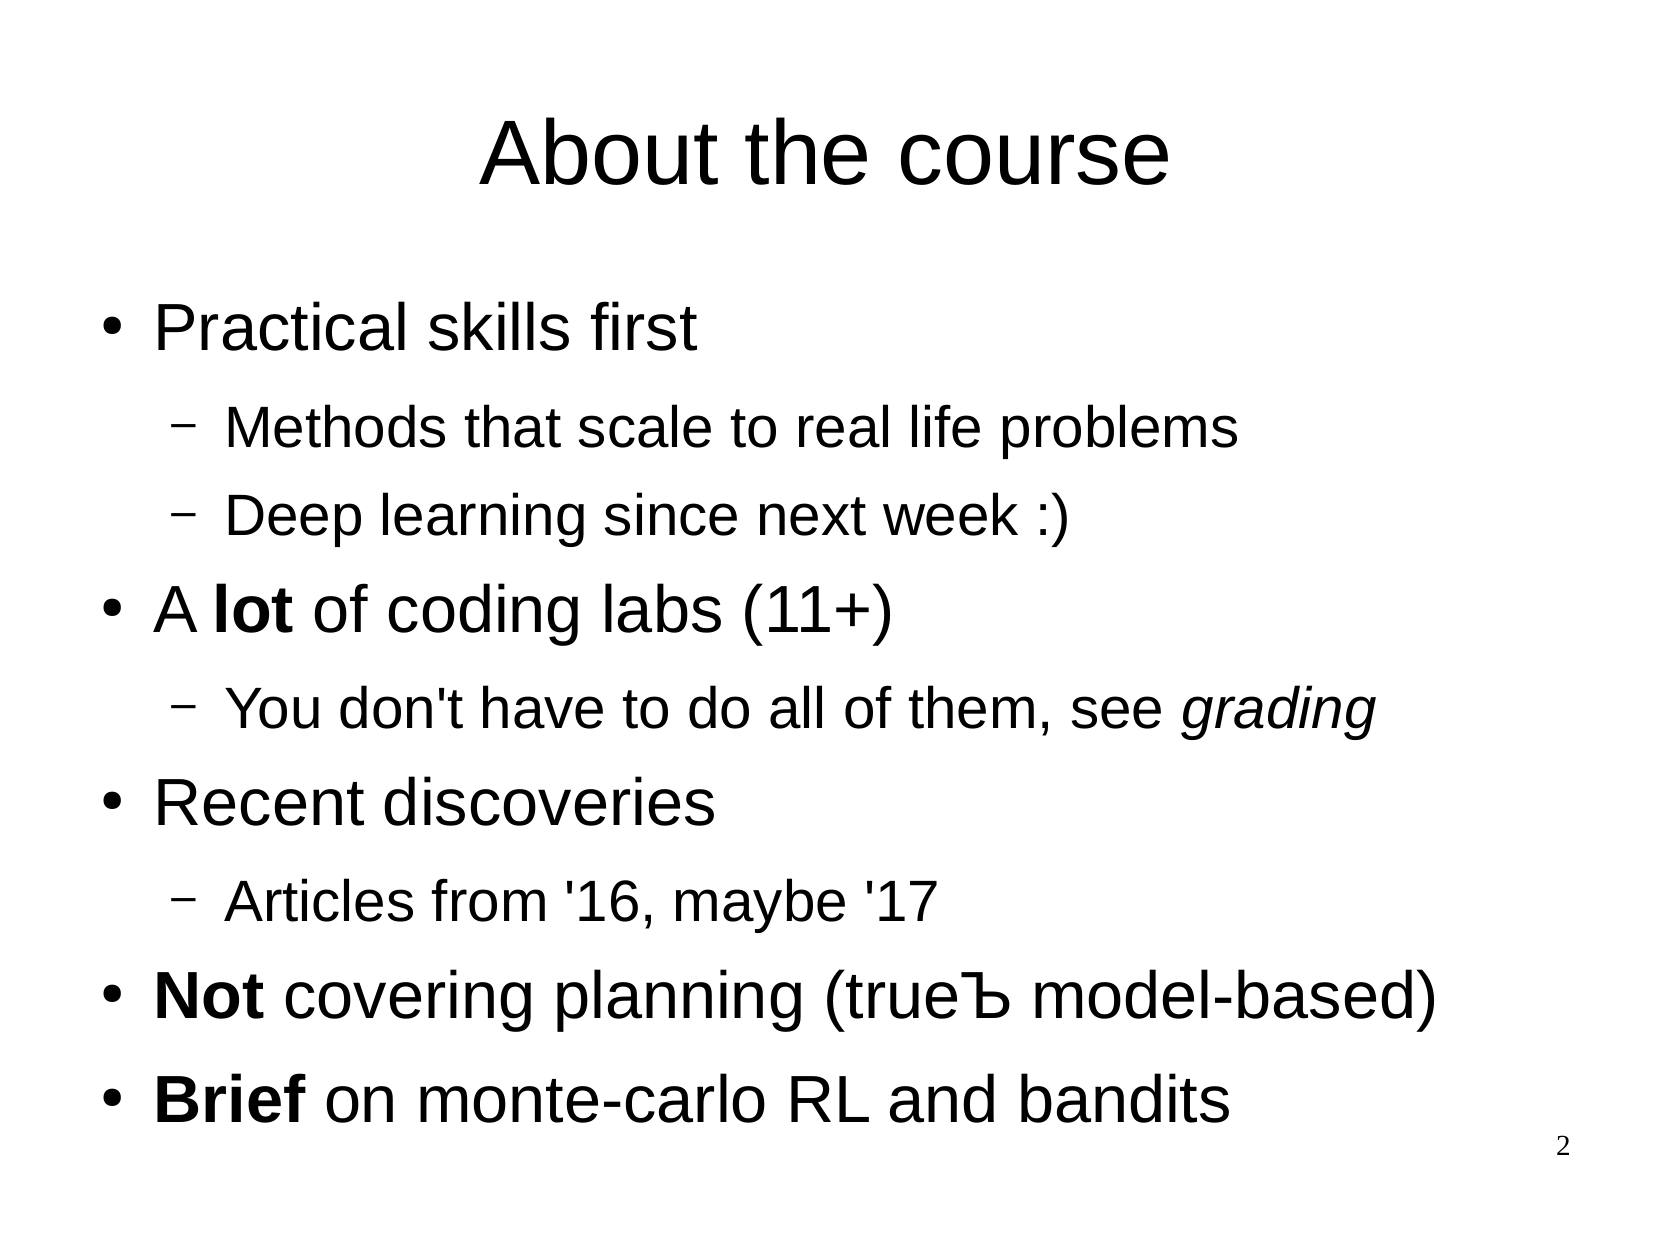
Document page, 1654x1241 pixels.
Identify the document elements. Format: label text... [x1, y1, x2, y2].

title About the course [82, 49, 1571, 257]
list Practical skills first Methods that scale to real life problems Deep learning since next week :) A lot of coding labs (11+) You don't have to do all of them, see grading Recent discoveries Articles from '16, maybe '17 Not covering planning (trueЪ model-based) Brief on monte-carlo RL and bandits [82, 290, 1571, 1241]
